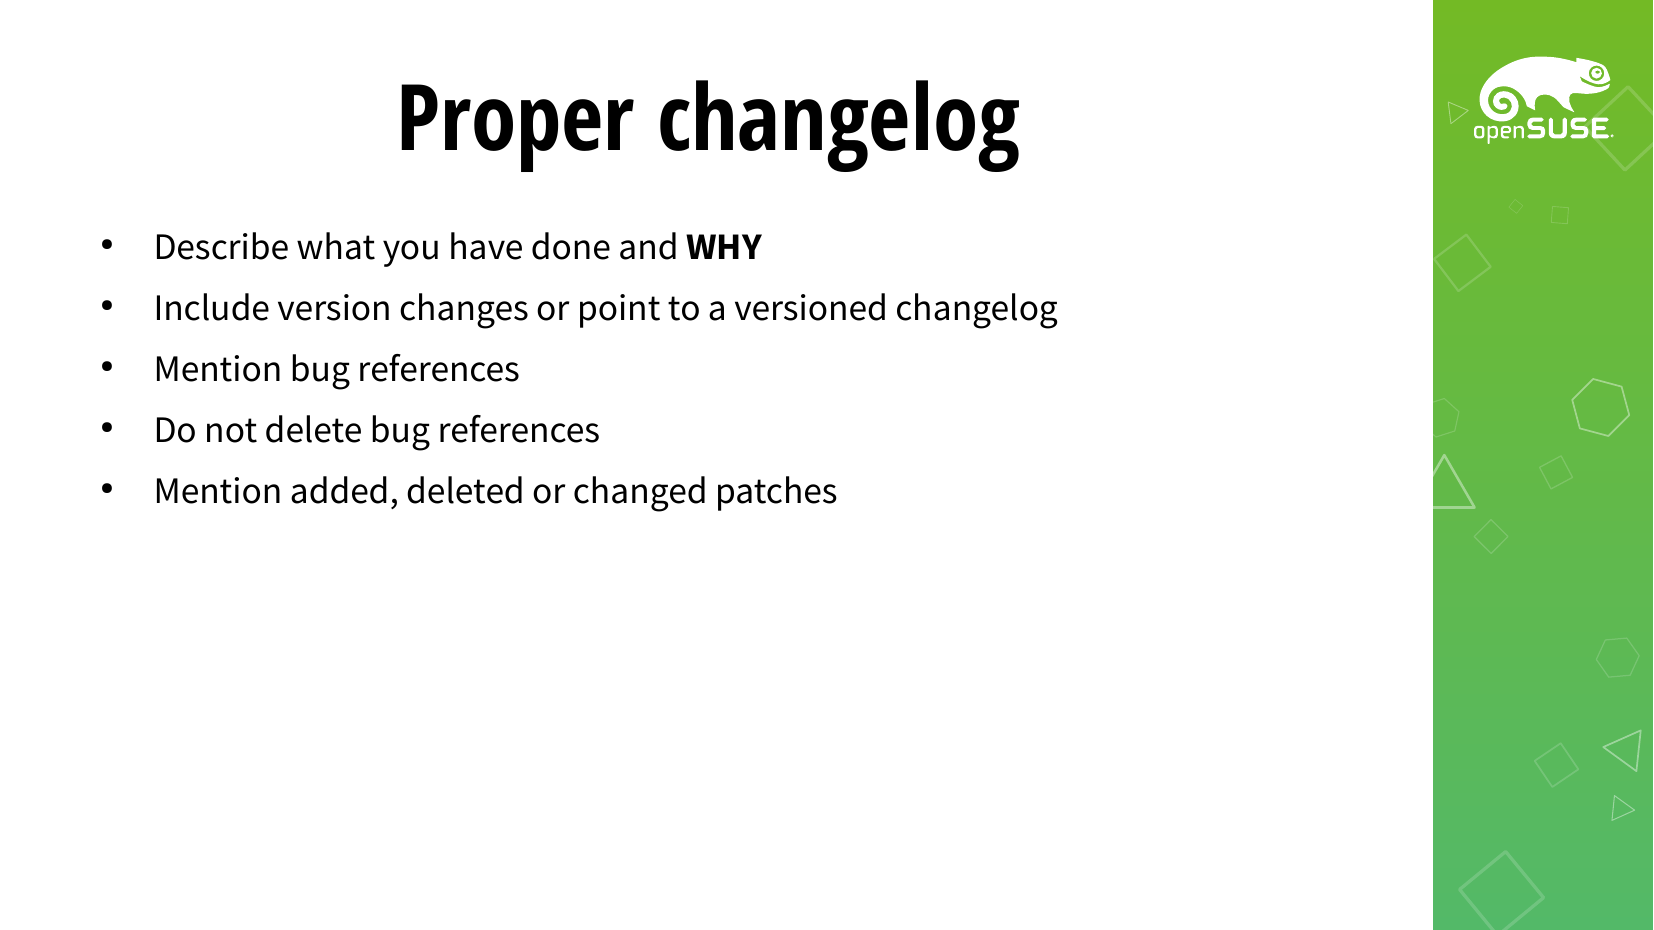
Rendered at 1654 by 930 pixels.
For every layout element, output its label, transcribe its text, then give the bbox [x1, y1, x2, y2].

title Proper changelog [82, 37, 1336, 193]
list Describe what you have done and WHY Include version changes or point to a versioned changelog Mention bug references Do not delete bug references Mention added, deleted or changed patches [82, 217, 1336, 757]
